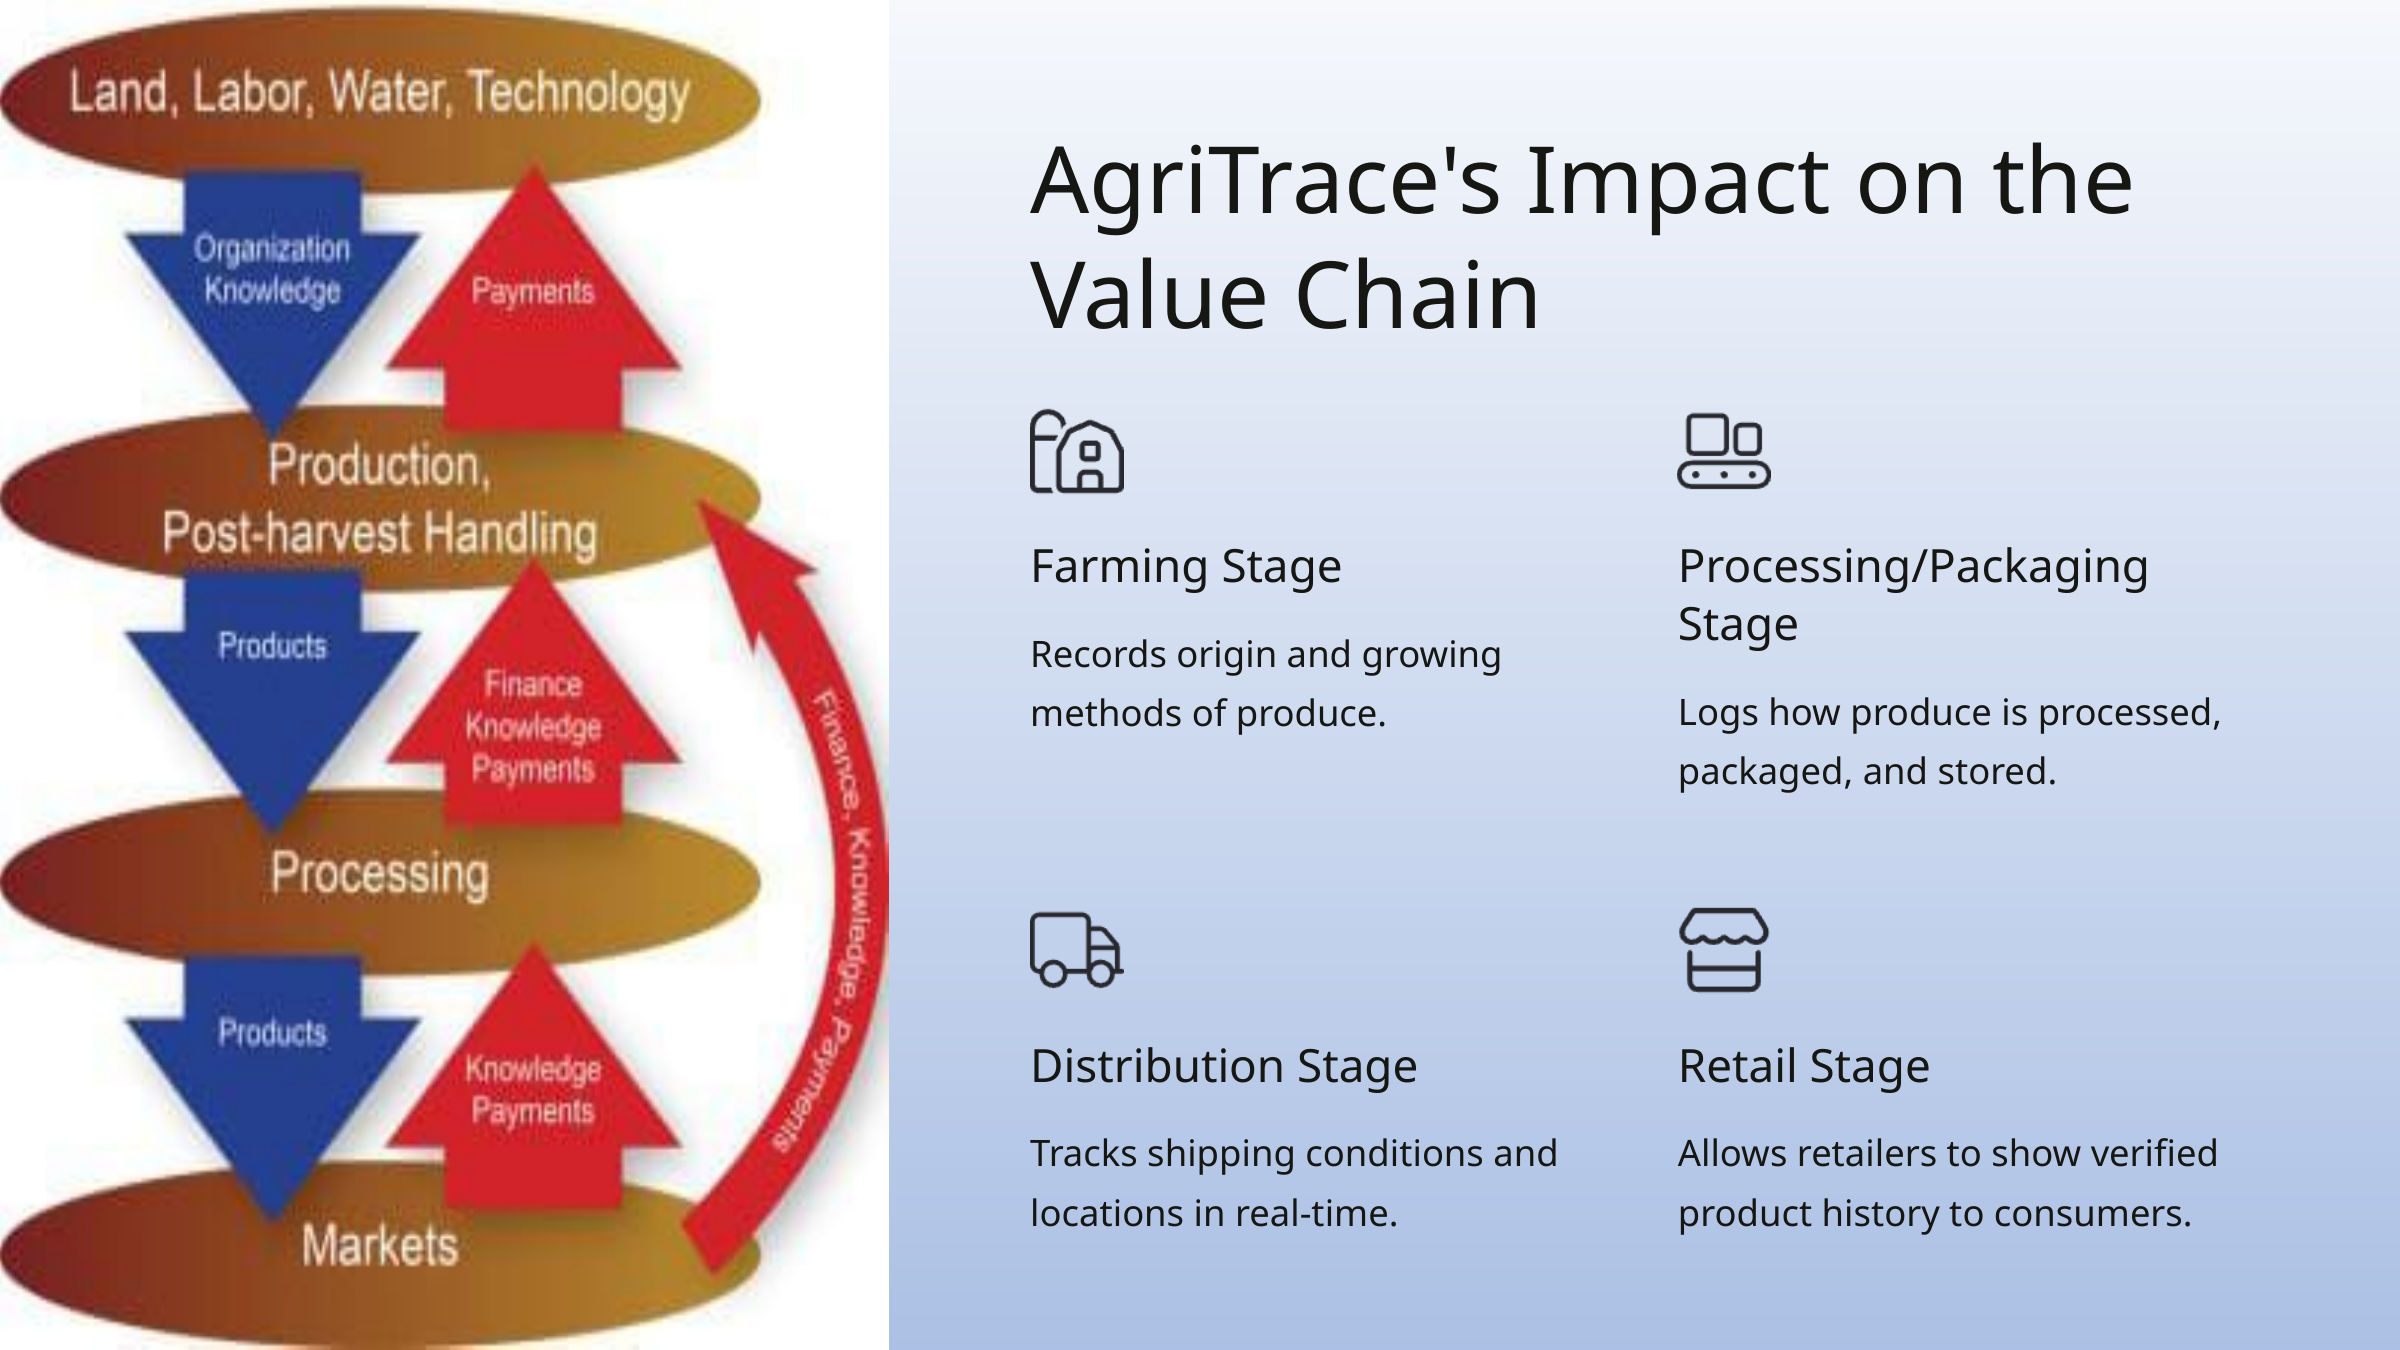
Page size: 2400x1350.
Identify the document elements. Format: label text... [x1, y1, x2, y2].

text_box Allows retailers to show verified product history to consumers. [1678, 1115, 2270, 1234]
text_box Processing/Packaging Stage [1678, 535, 2270, 651]
picture [0, 0, 889, 1350]
picture [1677, 404, 1771, 498]
text_box Retail Stage [1883, 1060, 1896, 1079]
text_box Tracks shipping conditions and locations in real-time. [1030, 1115, 1622, 1234]
picture [1677, 904, 1771, 998]
text_box Records origin and growing methods of produce. [1030, 615, 1622, 734]
text_box Distribution Stage [1030, 1034, 1495, 1092]
text_box Logs how produce is processed, packaged, and stored. [1678, 673, 2270, 792]
text_box AgriTrace's Impact on the Value Chain [1030, 116, 2270, 349]
picture [1030, 404, 1124, 498]
text_box Farming Stage [1030, 535, 1495, 593]
text_box Retail Stage [1678, 1034, 2143, 1092]
picture [1030, 904, 1124, 998]
